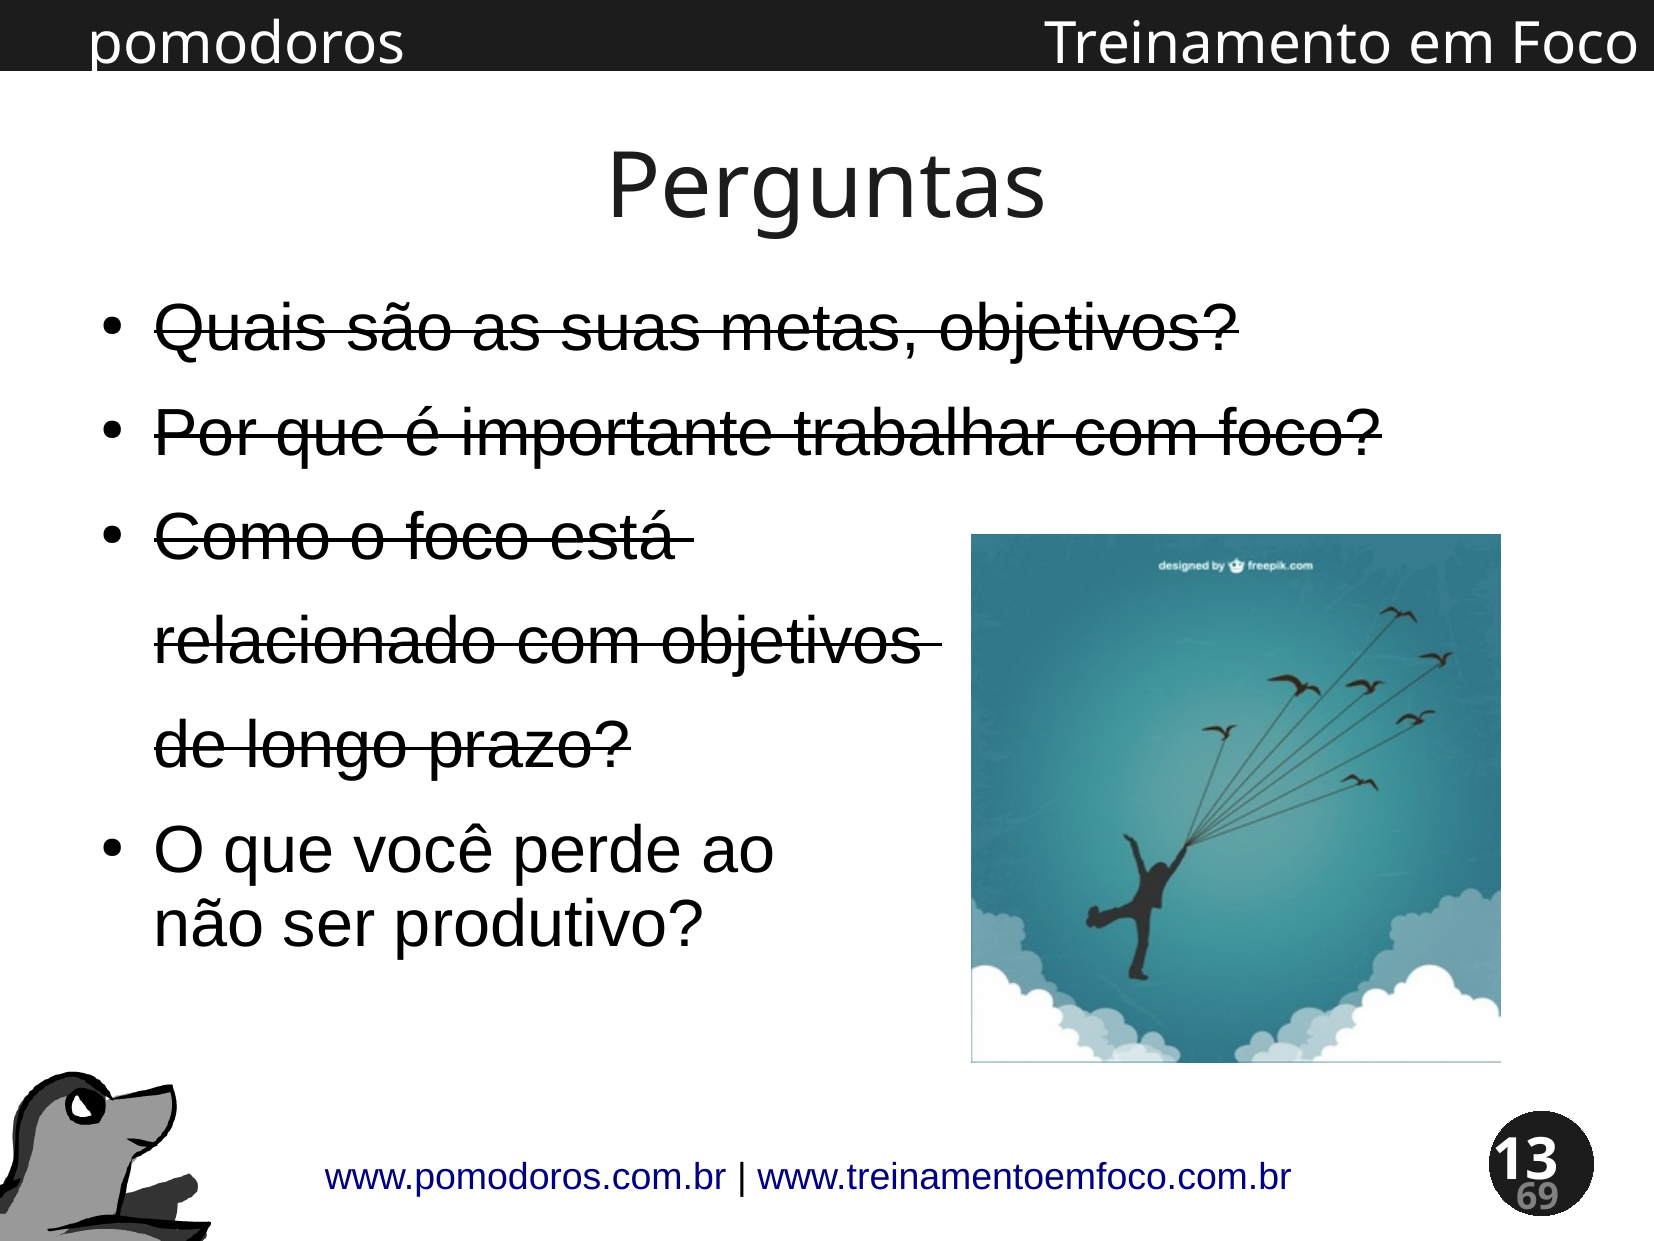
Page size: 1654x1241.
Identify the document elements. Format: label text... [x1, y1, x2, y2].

list Quais são as suas metas, objetivos? Por que é importante trabalhar com foco? Como o foco está relacionado com objetivos de longo prazo? O que você perde ao não ser produtivo? [82, 290, 1571, 1010]
picture [0, 1003, 249, 1241]
picture [971, 534, 1501, 1063]
title Perguntas [82, 78, 1571, 287]
